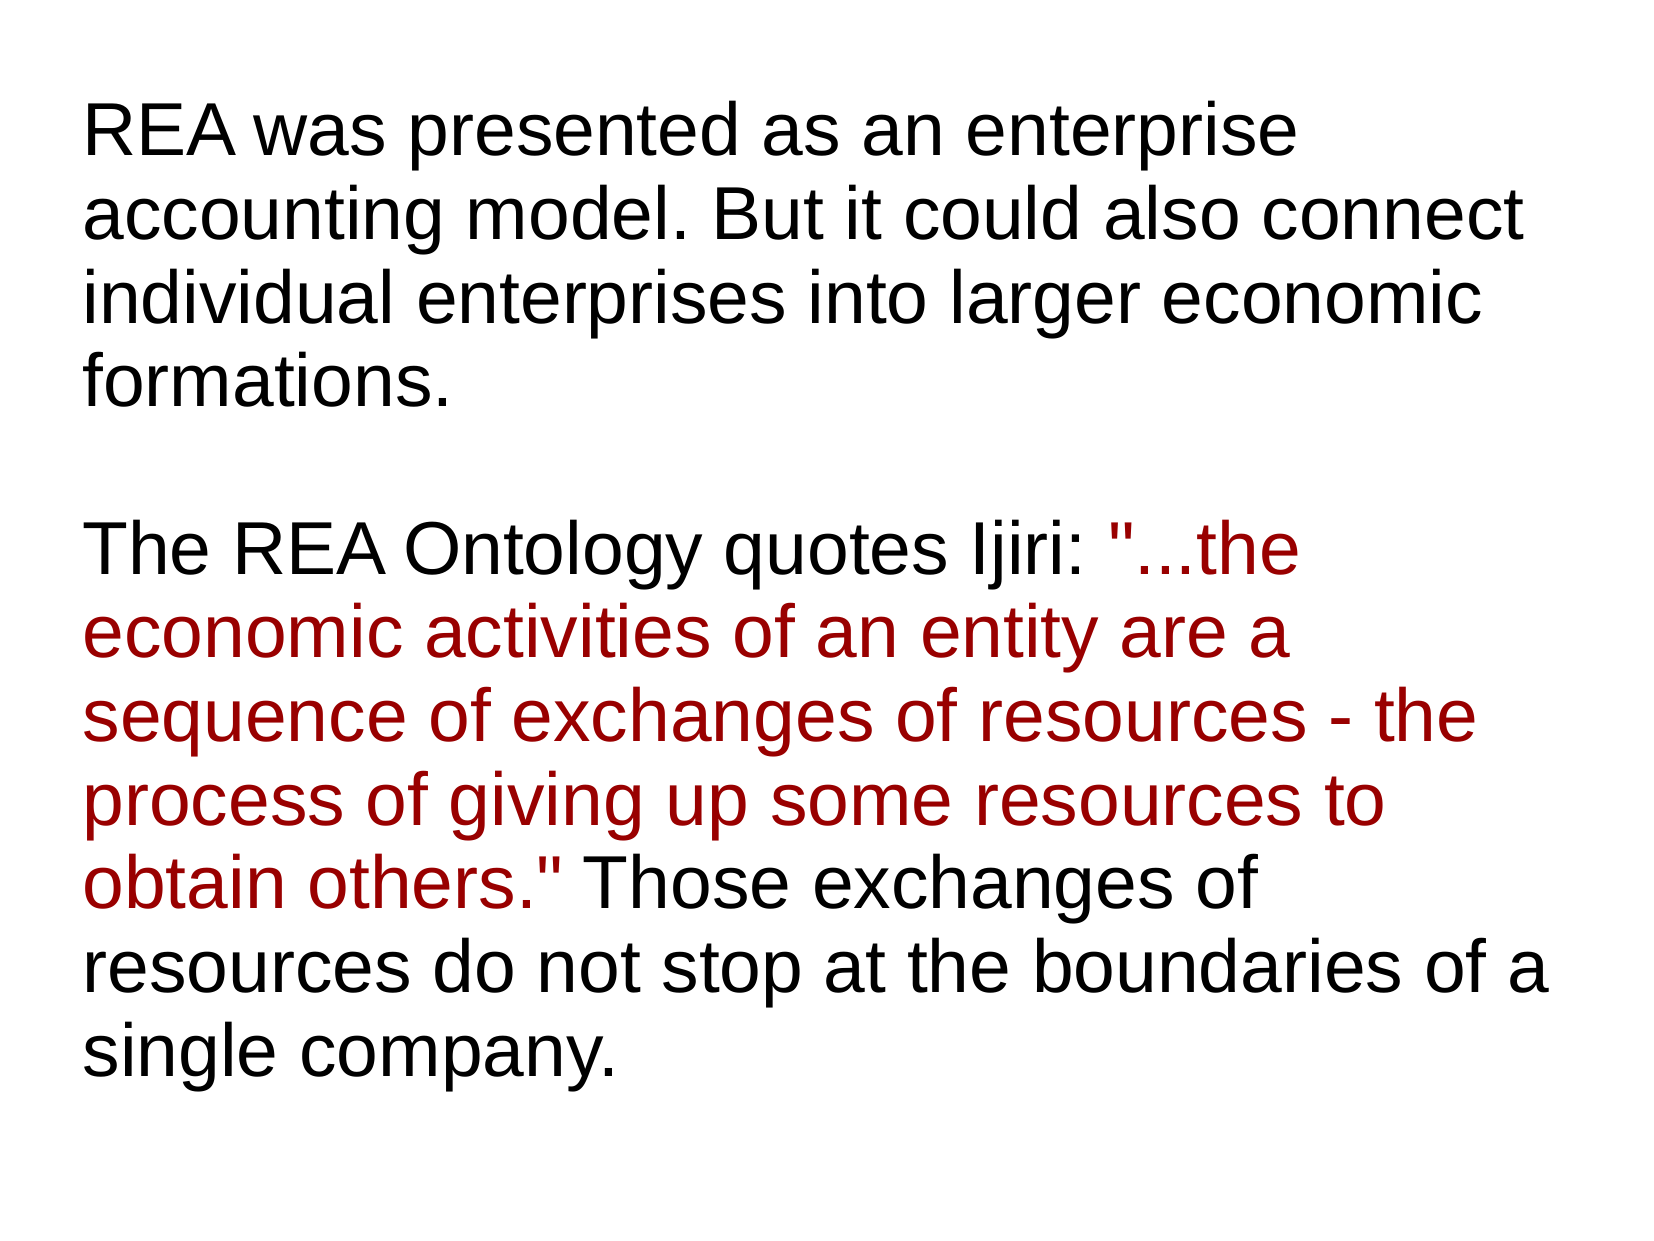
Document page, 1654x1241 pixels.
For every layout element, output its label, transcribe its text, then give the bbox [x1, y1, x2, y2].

text_box REA was presented as an enterprise accounting model. But it could also connect individual enterprises into larger economic formations. The REA Ontology quotes Ijiri: "...the economic activities of an entity are a sequence of exchanges of resources - the process of giving up some resources to obtain others." Those exchanges of resources do not stop at the boundaries of a single company. [82, 84, 1571, 1093]
